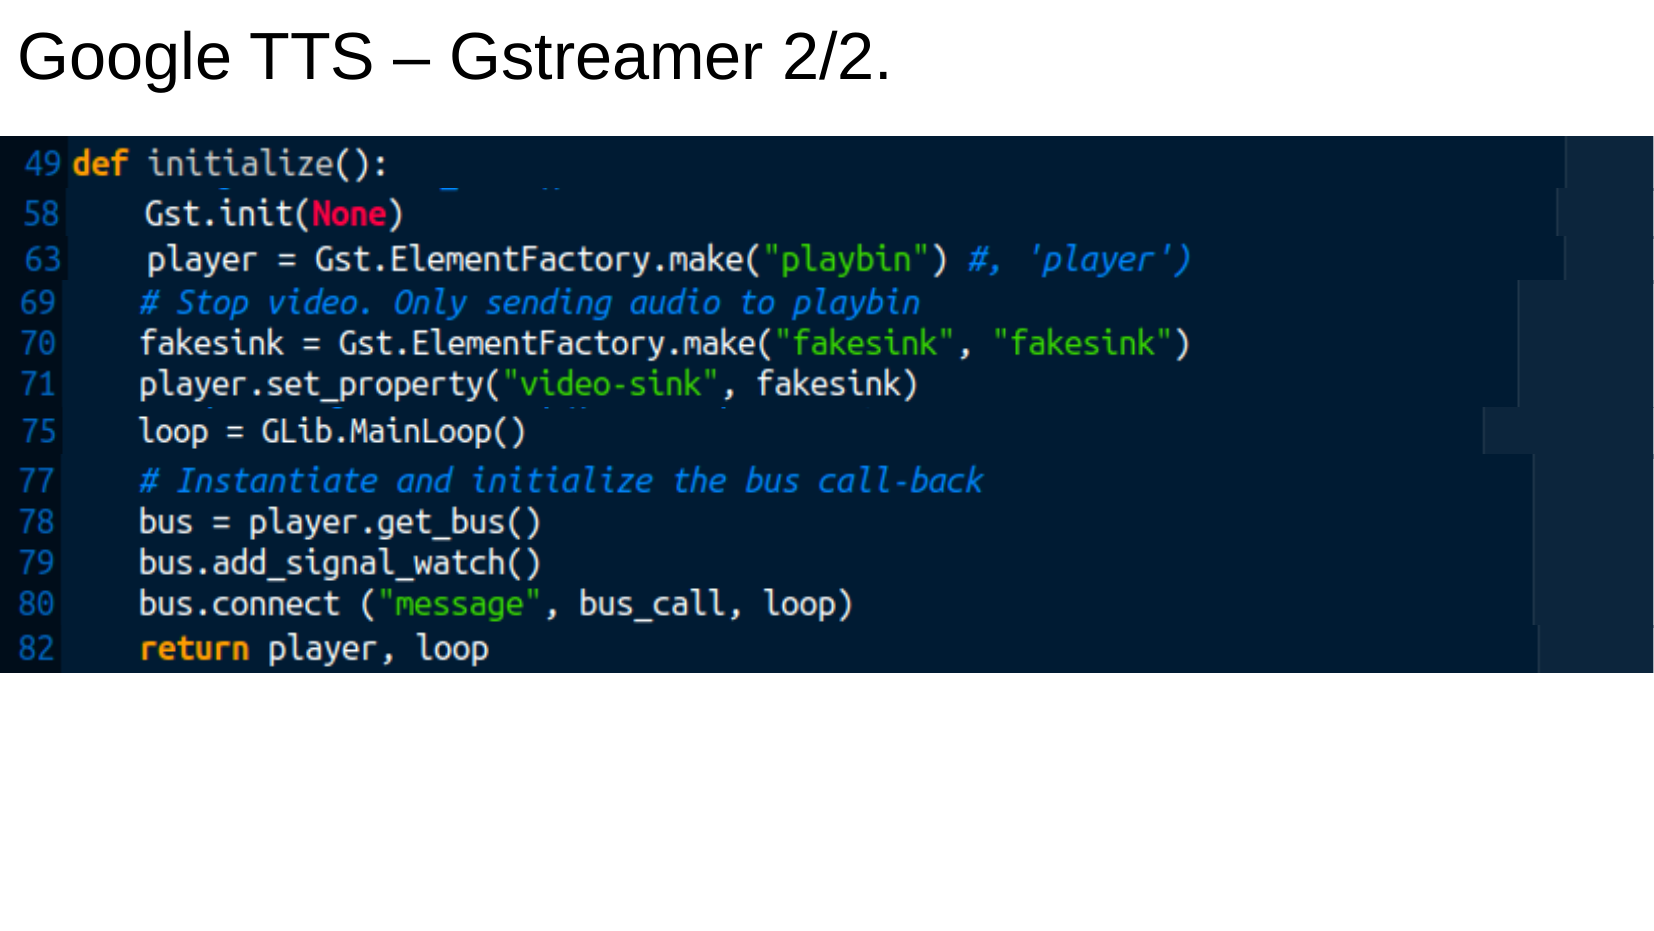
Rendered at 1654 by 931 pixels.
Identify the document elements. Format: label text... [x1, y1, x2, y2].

picture [0, 136, 1654, 673]
title Google TTS – Gstreamer 2/2. [17, 11, 1506, 101]
